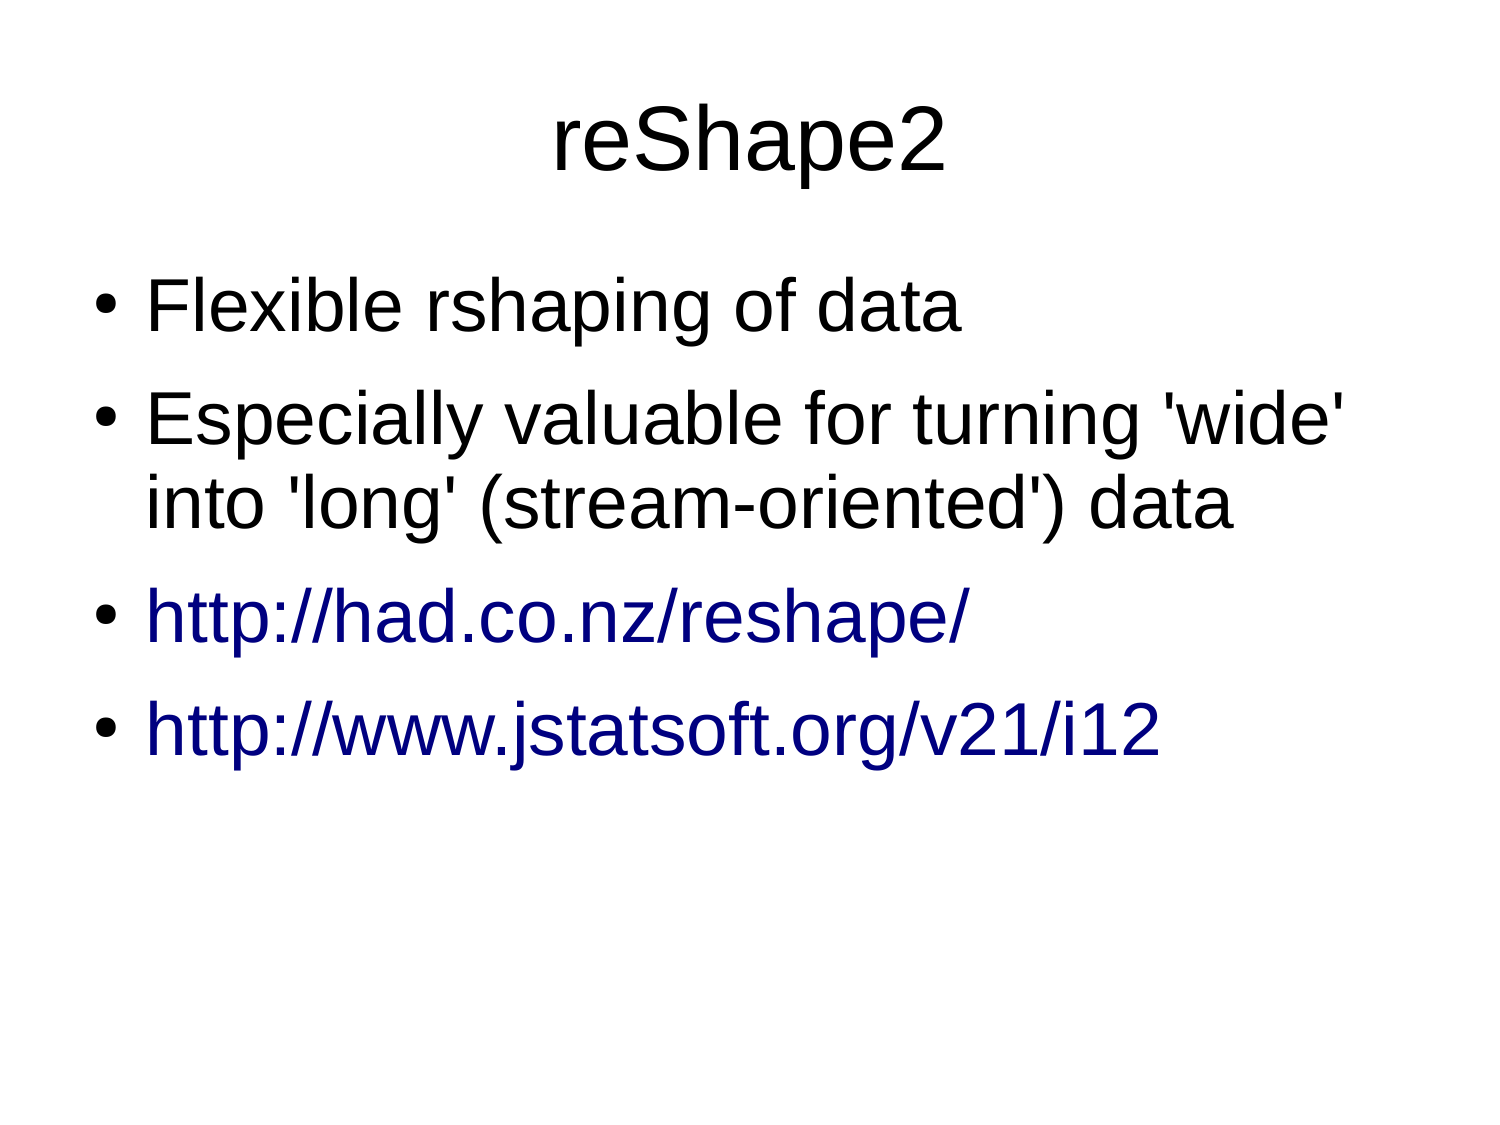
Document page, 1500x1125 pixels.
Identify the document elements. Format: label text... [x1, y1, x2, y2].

title reShape2 [75, 44, 1425, 233]
list Flexible rshaping of data Especially valuable for turning 'wide' into 'long' (stream-oriented') data http://had.co.nz/reshape/ http://www.jstatsoft.org/v21/i12 [75, 263, 1402, 916]
